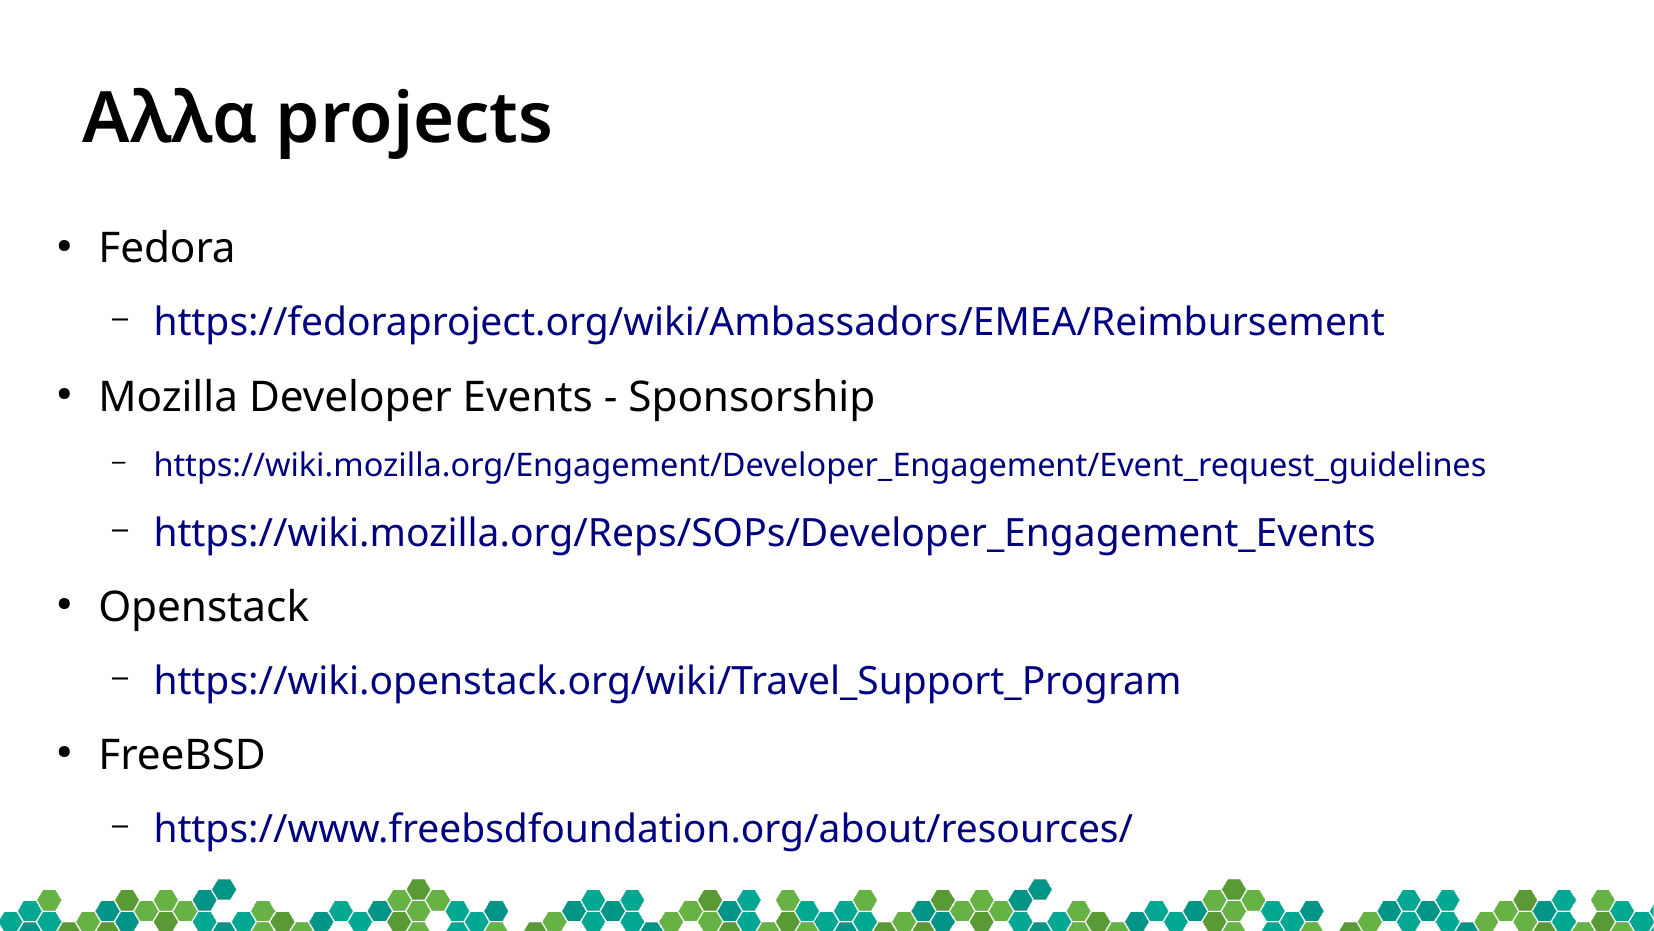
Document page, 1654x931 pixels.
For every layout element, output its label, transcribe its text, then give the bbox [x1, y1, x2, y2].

title Αλλα projects [82, 37, 1571, 193]
picture [0, 871, 1654, 931]
list Fedora https://fedoraproject.org/wiki/Ambassadors/EMEA/Reimbursement Mozilla Developer Events - Sponsorship https://wiki.mozilla.org/Engagement/Developer_Engagement/Event_request_guidelines https://wiki.mozilla.org/Reps/SOPs/Developer_Engagement_Events Openstack https://wiki.openstack.org/wiki/Travel_Support_Program FreeBSD https://www.freebsdfoundation.org/about/resources/ [42, 217, 1640, 855]
